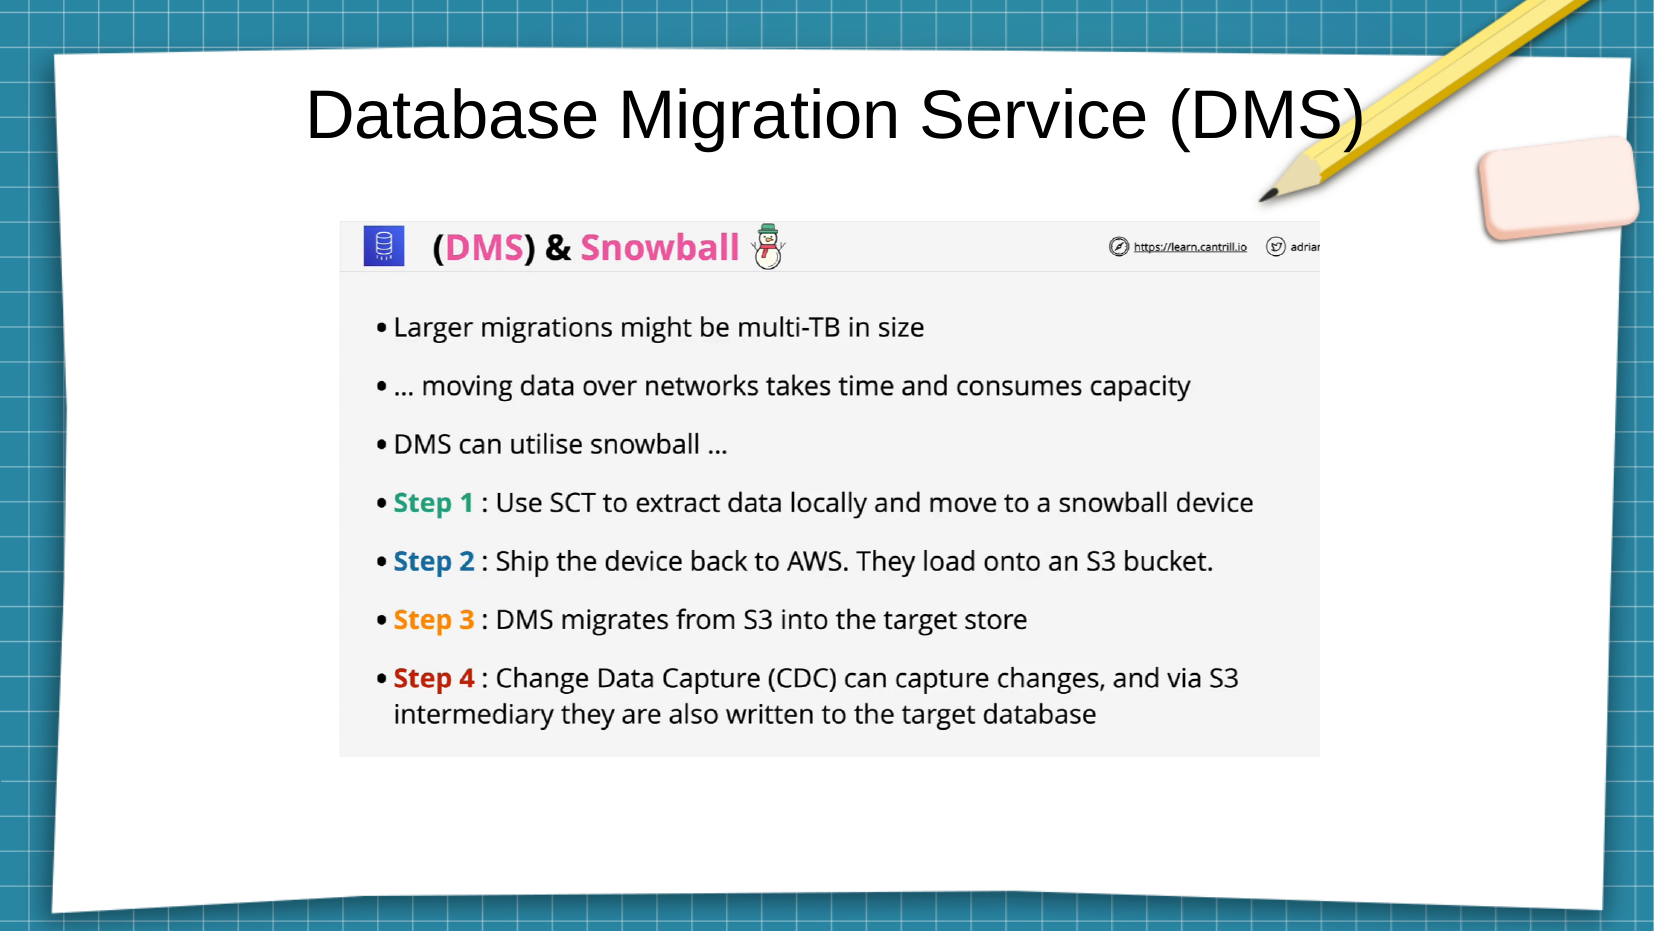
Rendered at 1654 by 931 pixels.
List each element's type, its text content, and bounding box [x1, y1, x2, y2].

picture [0, 0, 1654, 931]
title Database Migration Service (DMS) [82, 37, 1571, 193]
